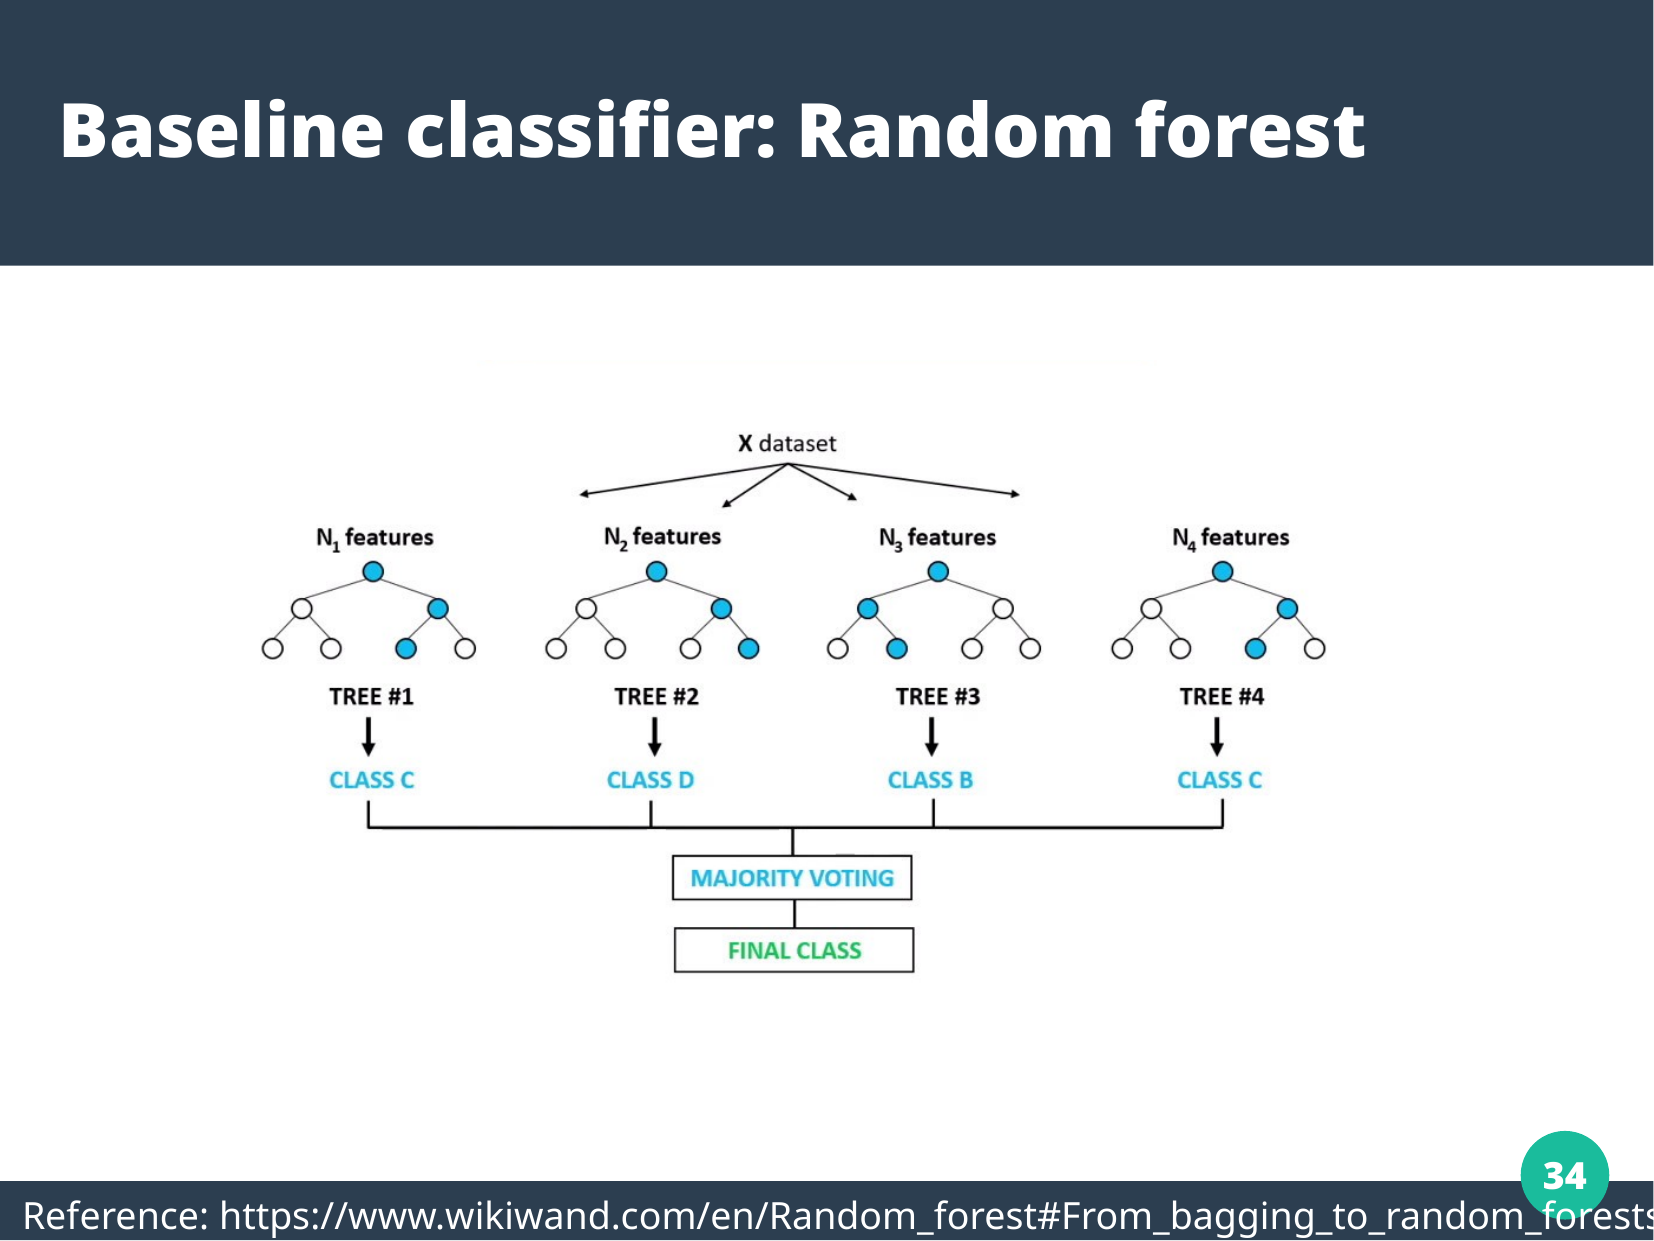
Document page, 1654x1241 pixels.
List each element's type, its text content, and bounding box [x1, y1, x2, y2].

title Baseline classifier: Random forest [59, 49, 1595, 207]
text_box Reference: https://www.wikiwand.com/en/Random_forest#From_bagging_to_random_forests [7, 1182, 1510, 1241]
picture [180, 360, 1411, 1020]
